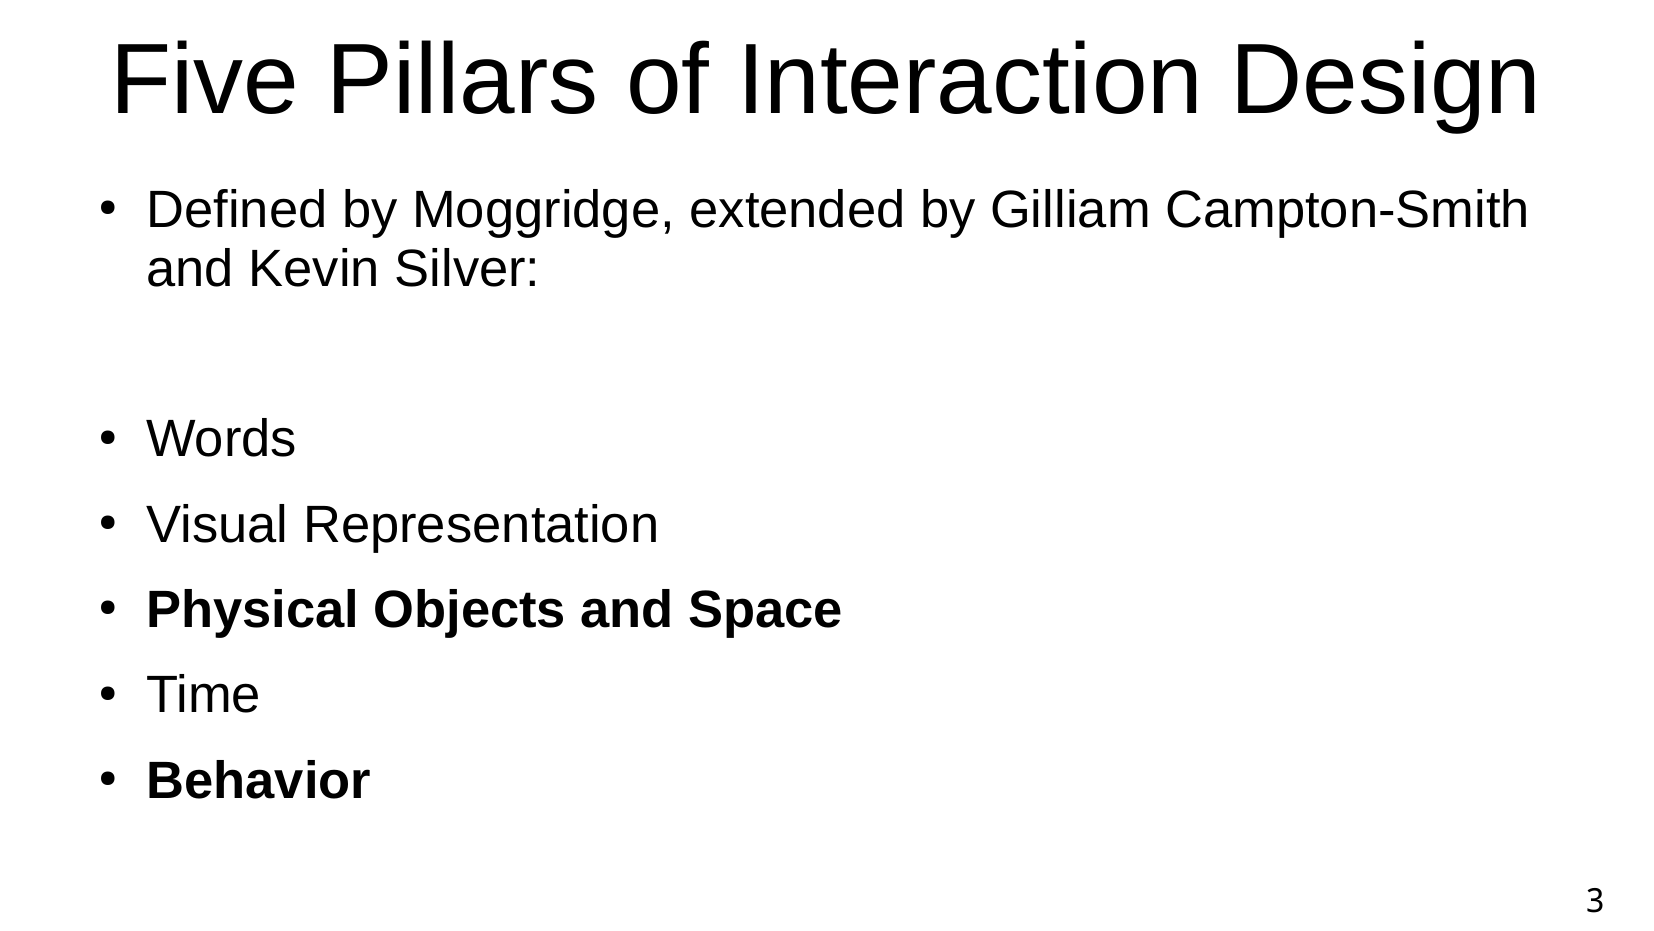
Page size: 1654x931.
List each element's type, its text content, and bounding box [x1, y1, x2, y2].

list Defined by Moggridge, extended by Gilliam Campton-Smith and Kevin Silver: Words Visual Representation Physical Objects and Space Time Behavior [82, 180, 1571, 811]
title Five Pillars of Interaction Design [82, 1, 1571, 157]
